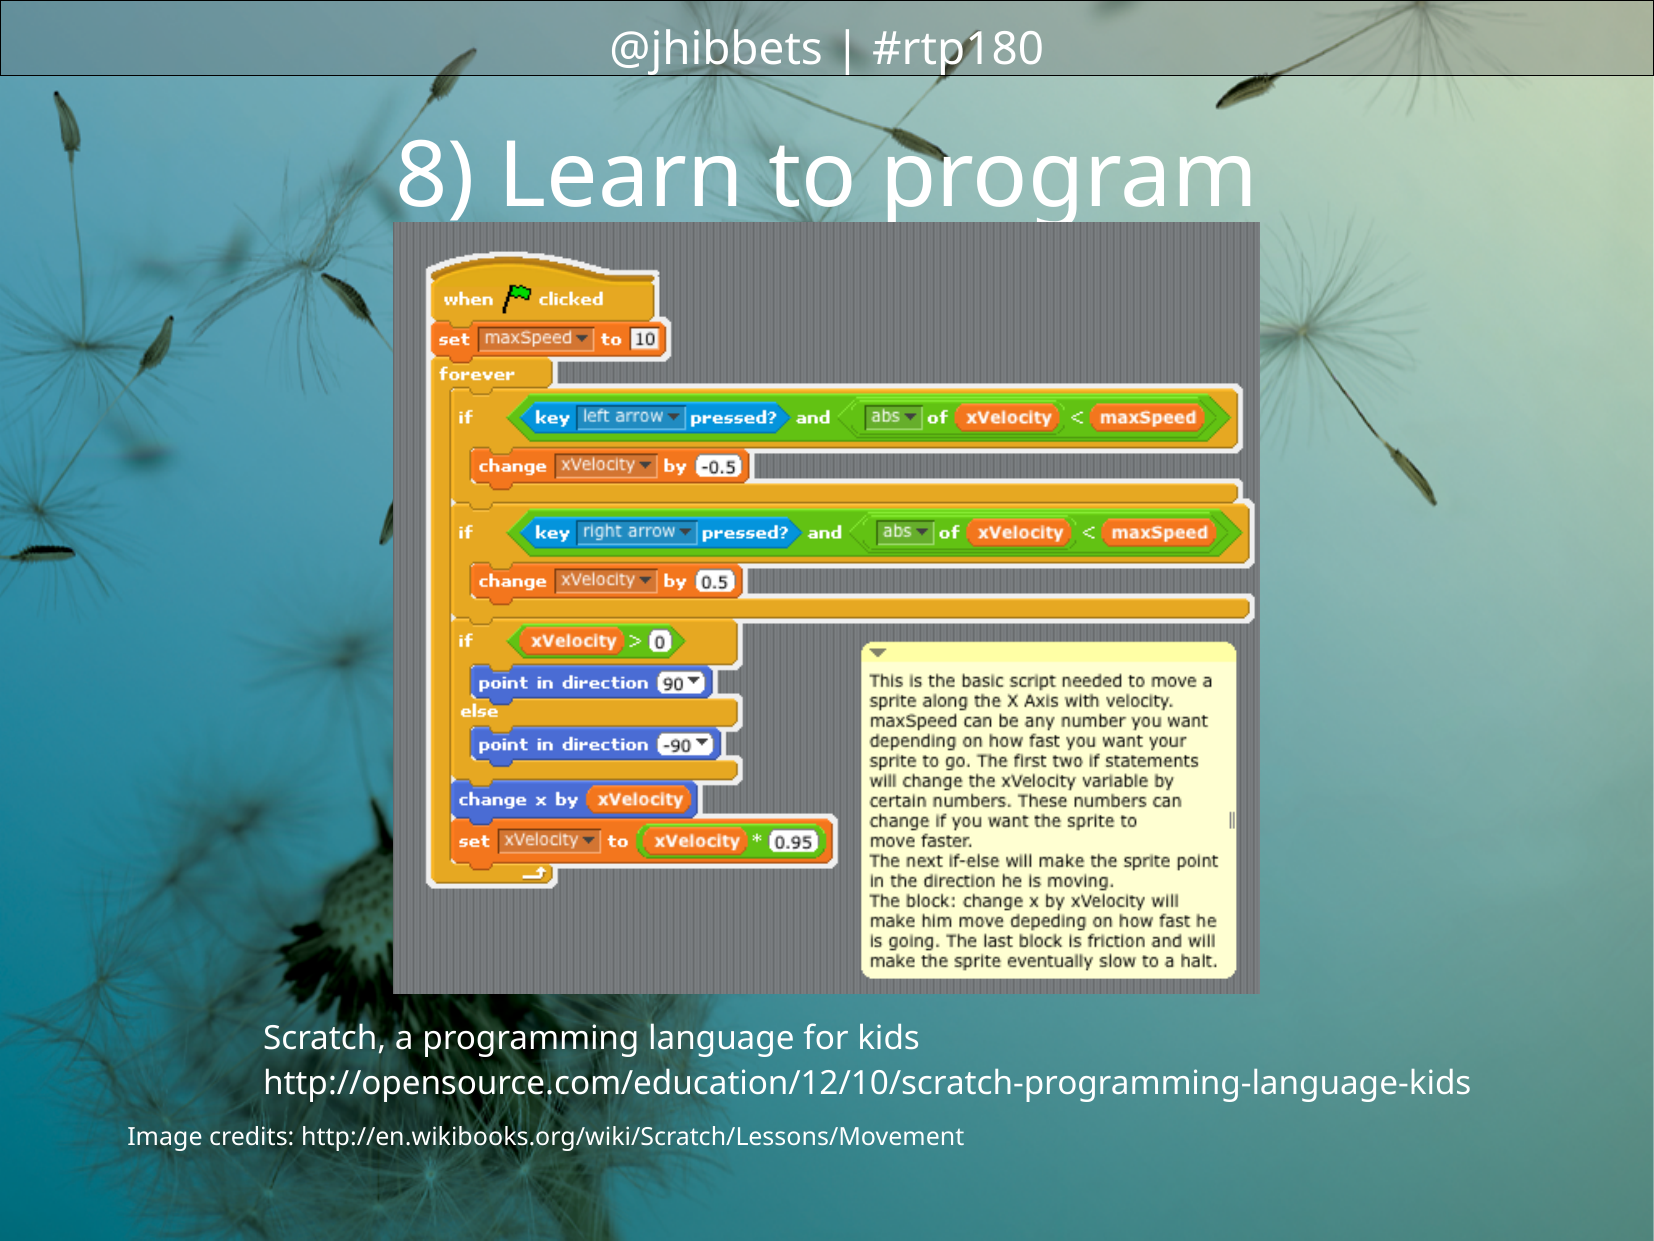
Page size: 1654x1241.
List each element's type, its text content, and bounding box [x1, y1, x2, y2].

text_box Image credits: http://en.wikibooks.org/wiki/Scratch/Lessons/Movement [112, 1111, 993, 1155]
text_box Scratch, a programming language for kids http://opensource.com/education/12/10/scratch-programming-language-kids [248, 1006, 1496, 1097]
title 8) Learn to program [82, 67, 1571, 275]
picture [0, 76, 1654, 1241]
